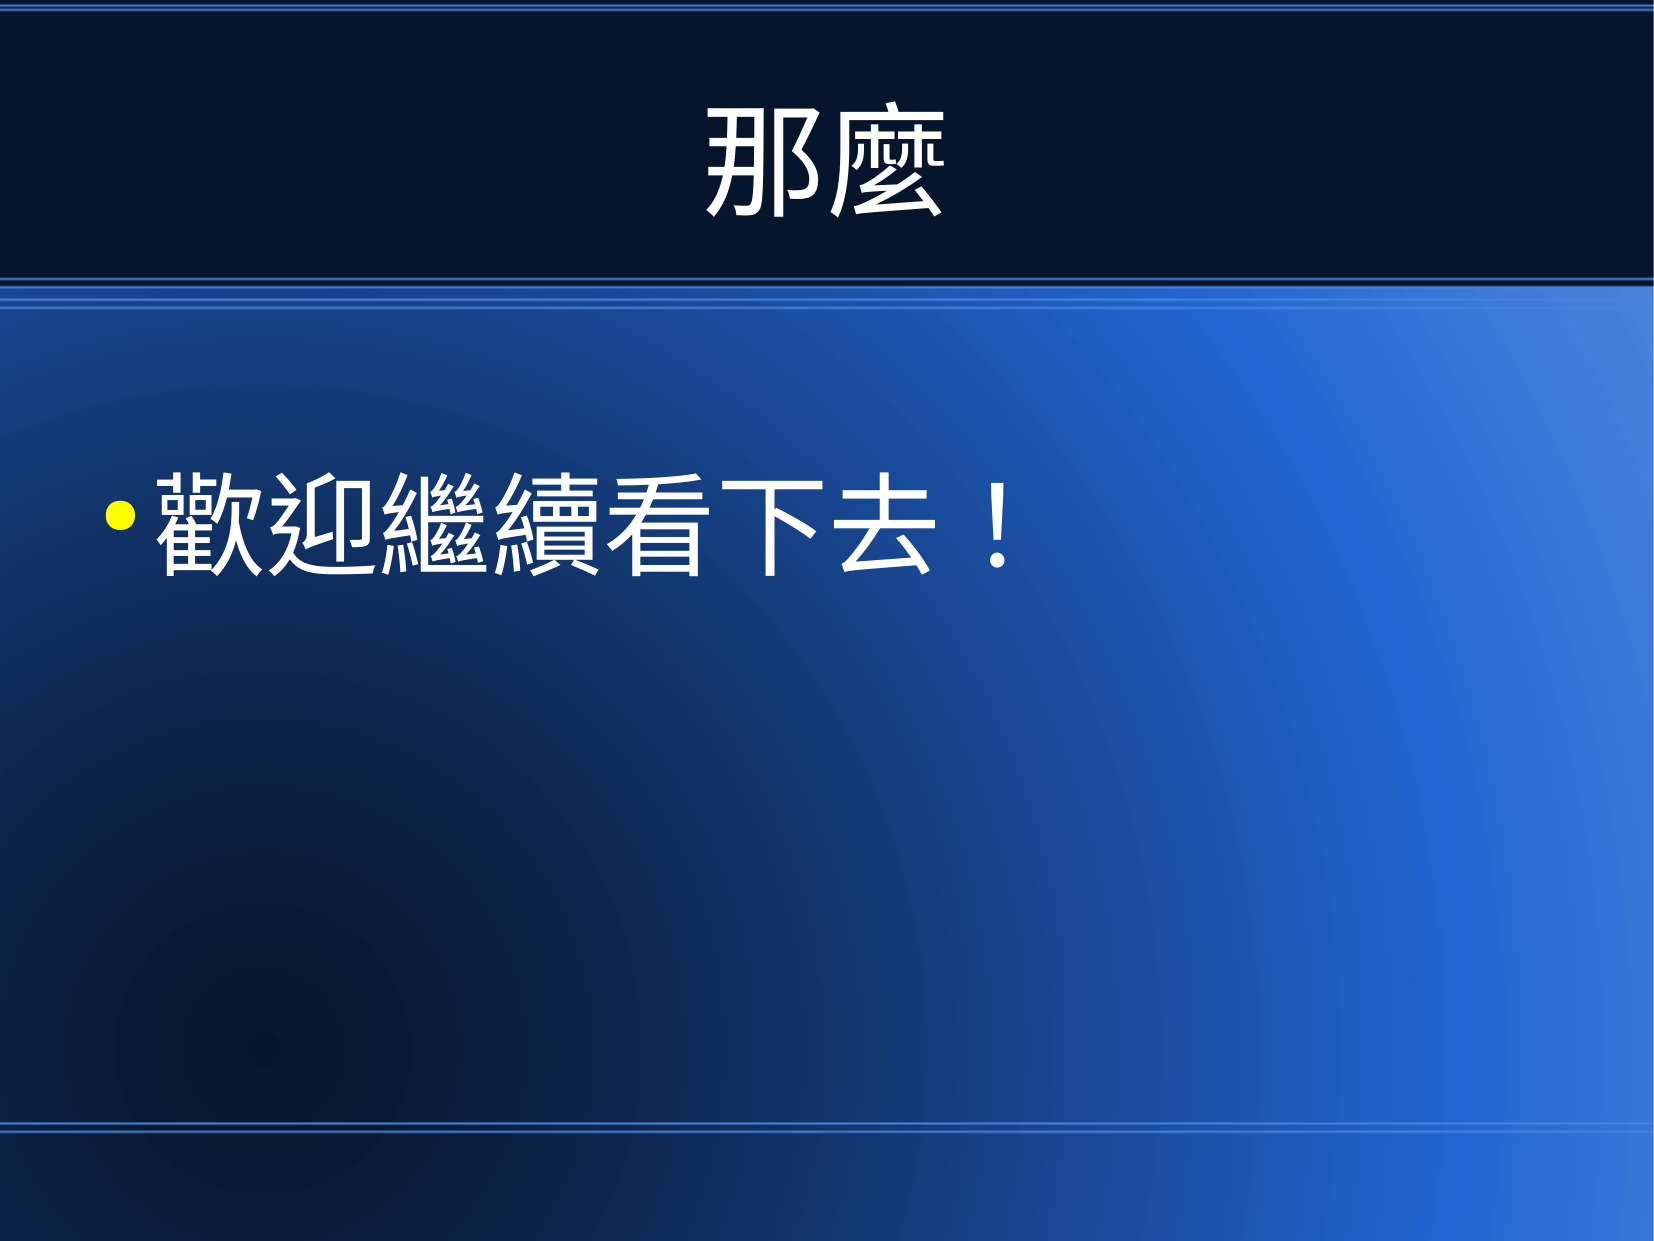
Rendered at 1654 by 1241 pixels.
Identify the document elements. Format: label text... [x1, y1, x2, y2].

picture [0, 0, 1654, 1241]
list 歡迎繼續看下去！ [82, 355, 1571, 1241]
title 那麼 [82, 49, 1571, 257]
